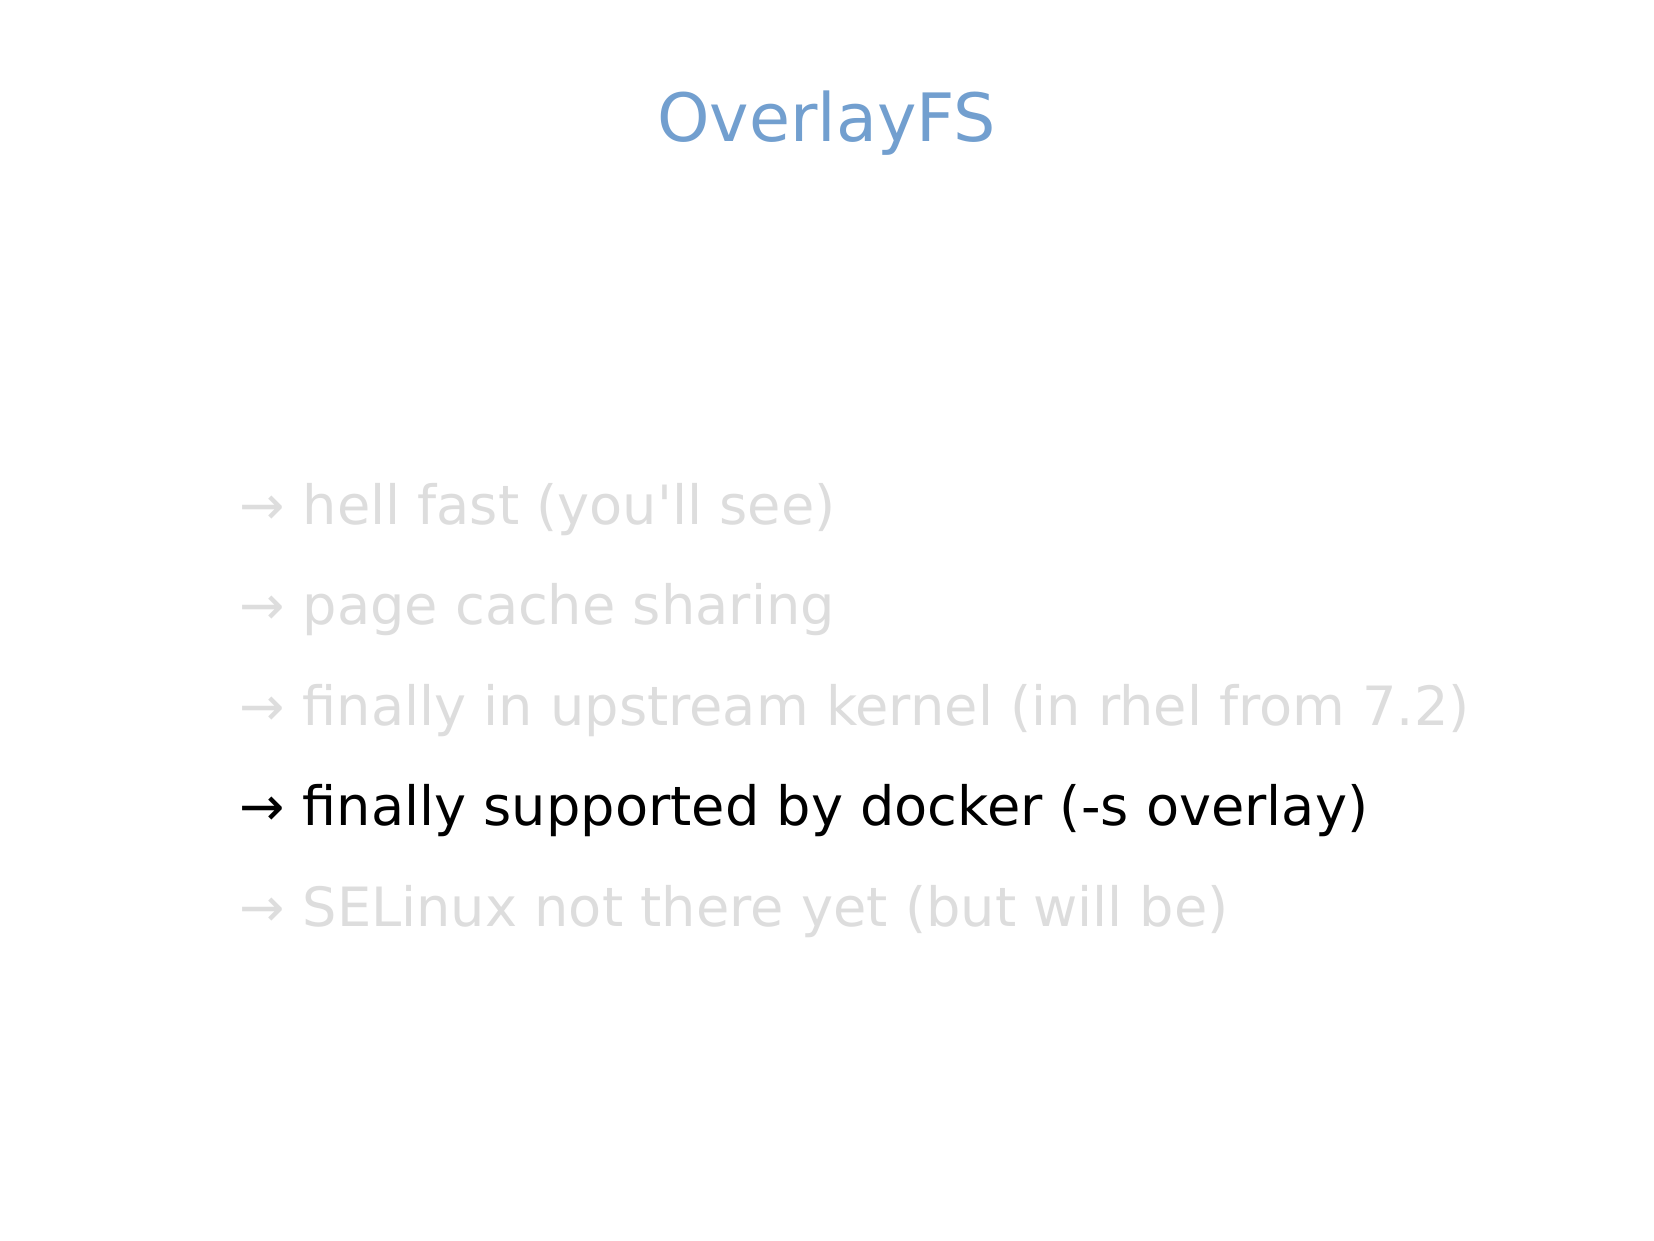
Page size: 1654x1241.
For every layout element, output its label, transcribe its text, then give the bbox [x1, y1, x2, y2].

text_box OverlayFS [642, 72, 1012, 166]
text_box → hell fast (you'll see) → page cache sharing → finally in upstream kernel (in rhel from 7.2) → finally supported by docker (-s overlay) → SELinux not there yet (but will be) [225, 435, 1516, 946]
